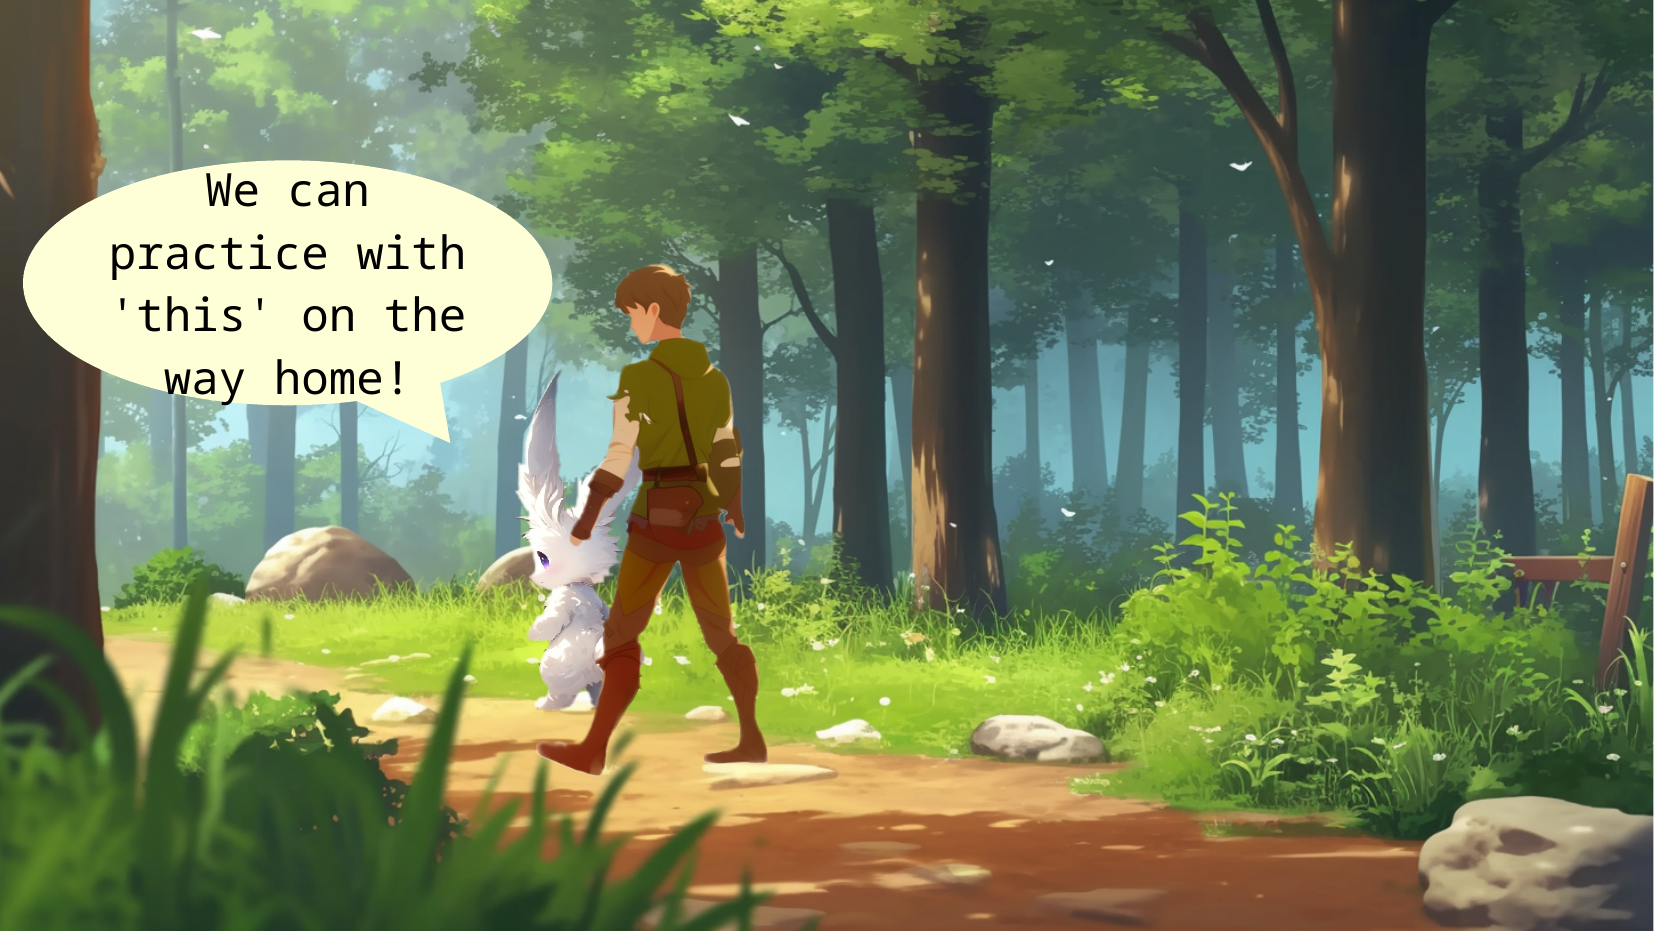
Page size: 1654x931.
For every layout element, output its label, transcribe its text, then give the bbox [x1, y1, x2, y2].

text_box We can practice with 'this' on the way home! [22, 160, 553, 444]
picture [0, 0, 1654, 931]
